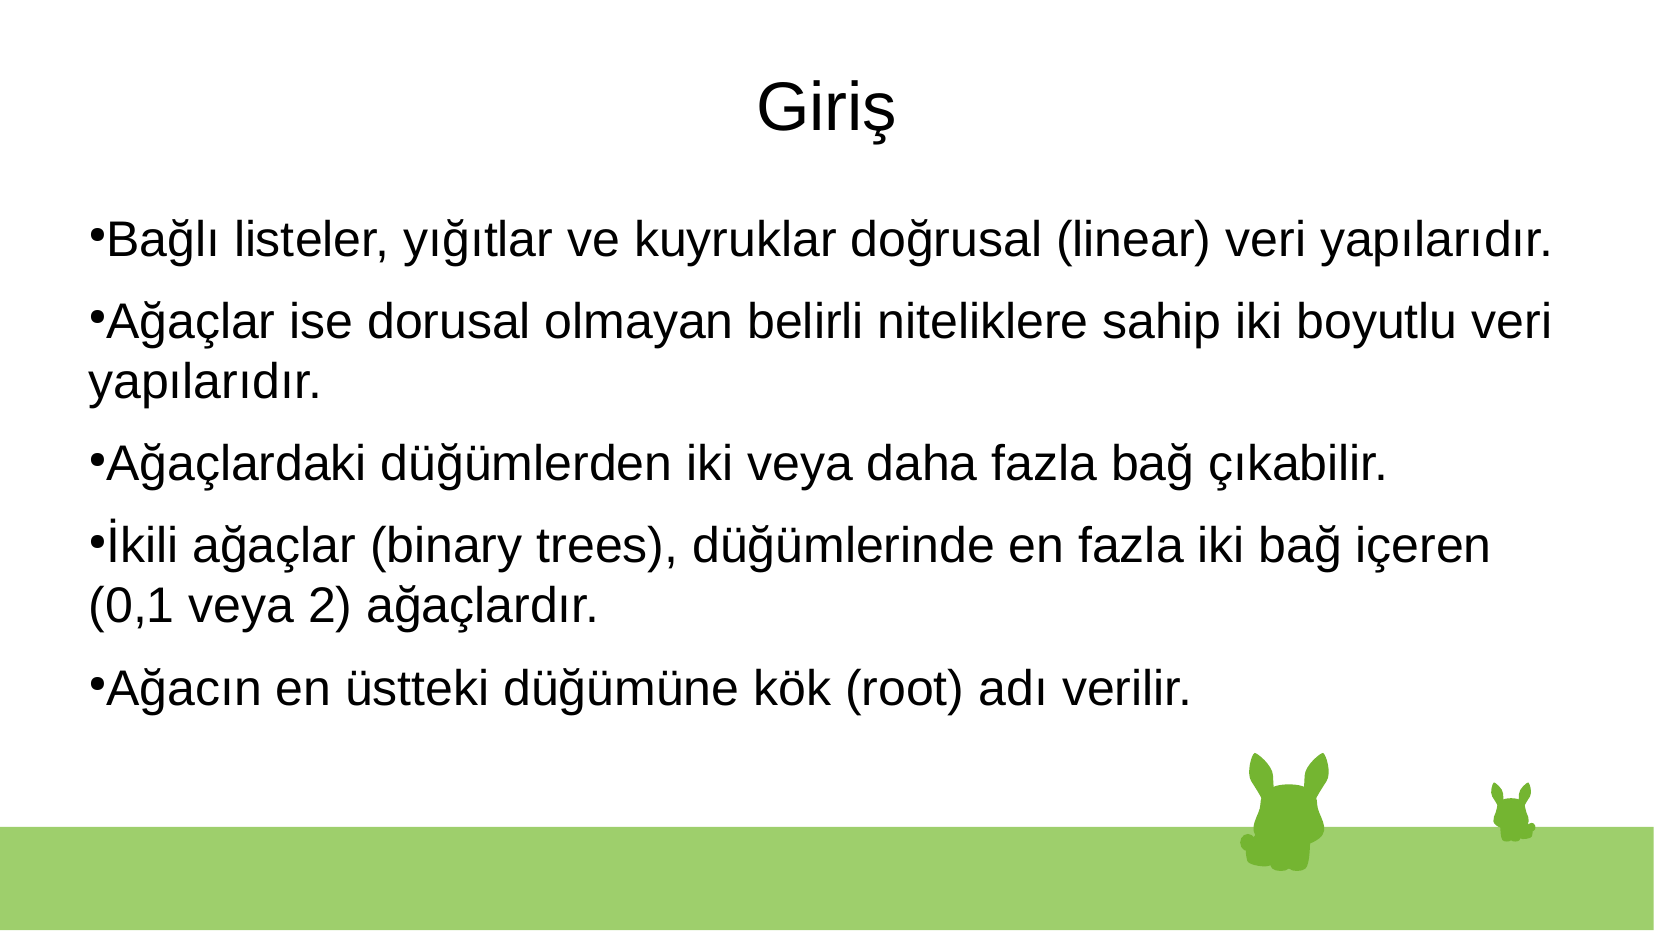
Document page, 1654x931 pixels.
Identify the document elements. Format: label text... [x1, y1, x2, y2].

title Giriş [88, 29, 1565, 178]
list ﻿Bağlı listeler, yığıtlar ve kuyruklar doğrusal (linear) veri yapılarıdır. Ağaçlar ise dorusal olmayan belirli niteliklere sahip iki boyutlu veri yapılarıdır. Ağaçlardaki düğümlerden iki veya daha fazla bağ çıkabilir. İkili ağaçlar (binary trees), düğümlerinde en fazla iki bağ içeren (0,1 veya 2) ağaçlardır. Ağacın en üstteki düğümüne kök (root) adı verilir. [88, 206, 1565, 739]
